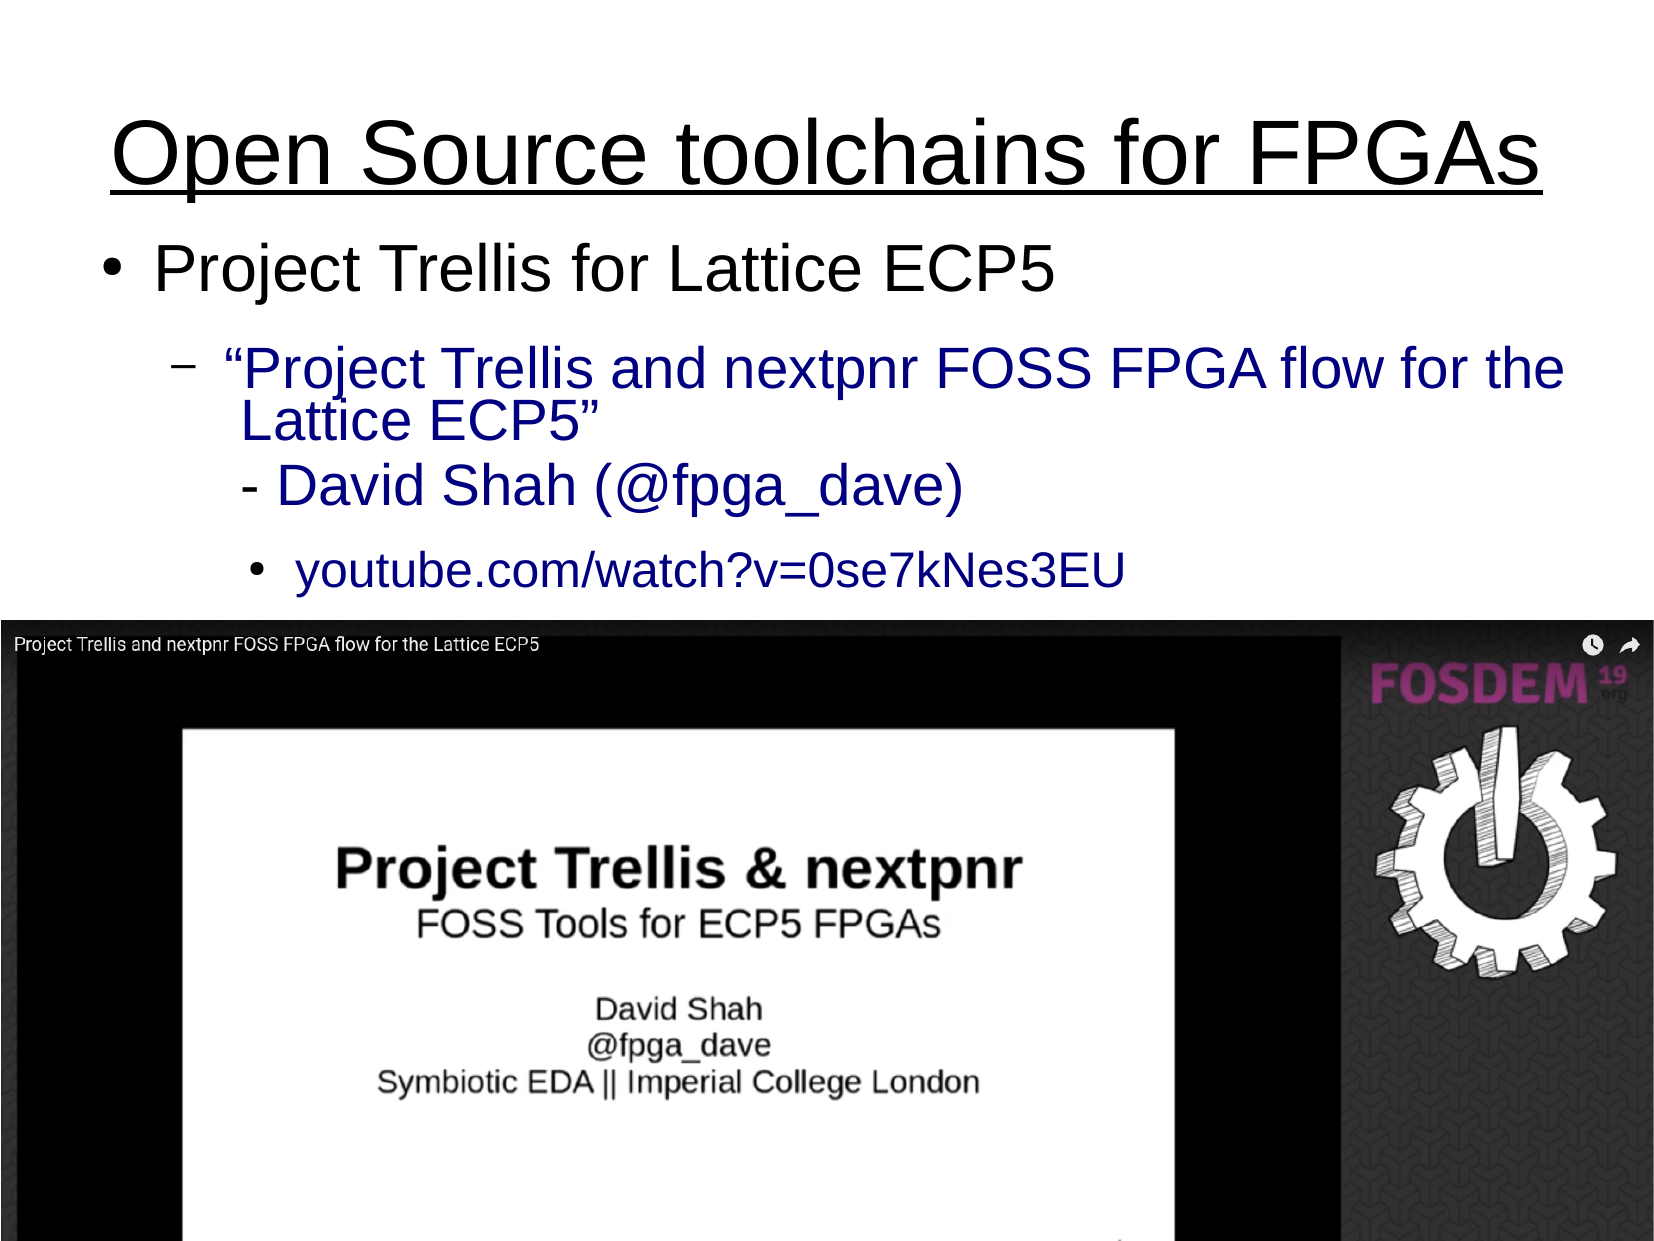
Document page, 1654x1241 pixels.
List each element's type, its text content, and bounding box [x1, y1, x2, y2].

picture [1, 620, 1654, 1241]
list Project Trellis for Lattice ECP5 “Project Trellis and nextpnr FOSS FPGA flow for the Lattice ECP5” - David Shah (@fpga_dave) youtube.com/watch?v=0se7kNes3EU [82, 257, 1571, 620]
title Open Source toolchains for FPGAs [82, 49, 1571, 257]
